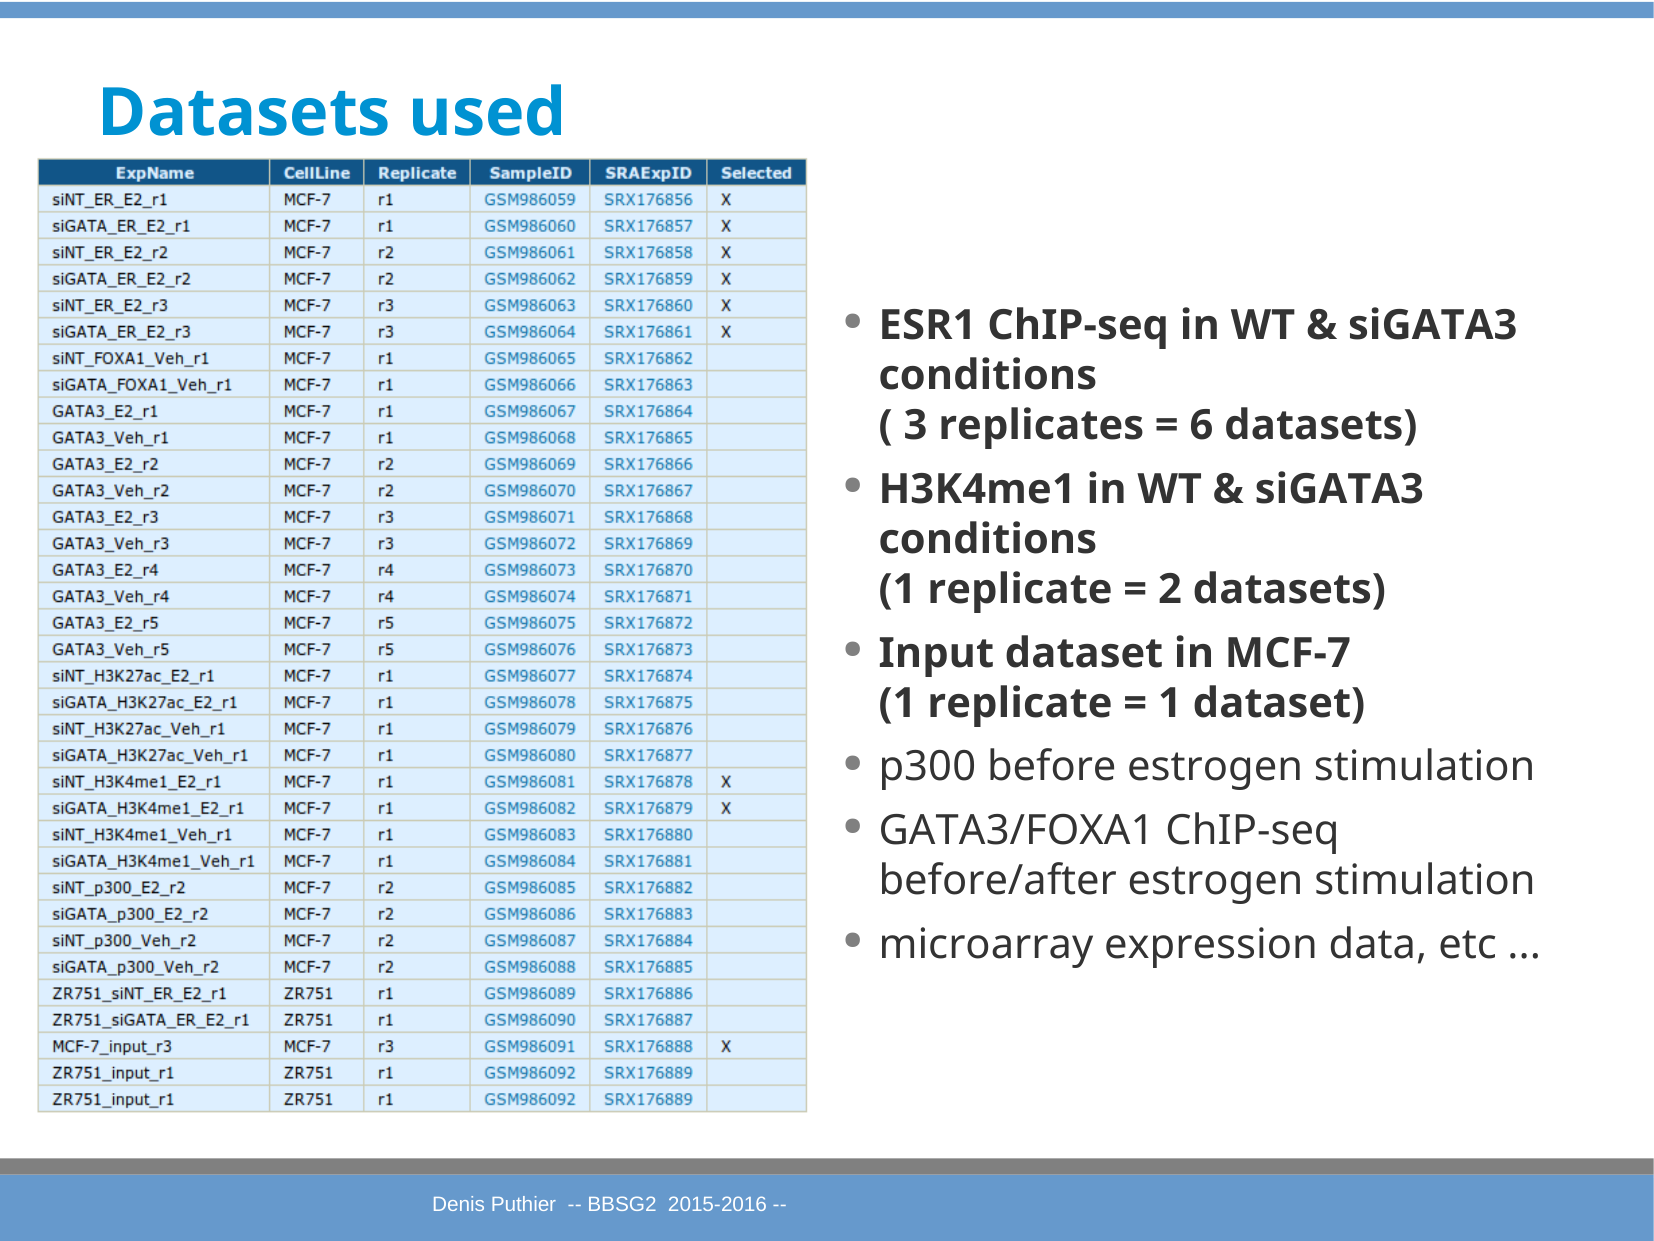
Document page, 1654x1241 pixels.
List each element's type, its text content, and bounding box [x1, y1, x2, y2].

title Datasets used [82, 61, 1571, 168]
list ESR1 ChIP-seq in WT & siGATA3 conditions ( 3 replicates = 6 datasets) H3K4me1 in WT & siGATA3 conditions (1 replicate = 2 datasets) Input dataset in MCF-7 (1 replicate = 1 dataset) p300 before estrogen stimulation GATA3/FOXA1 ChIP-seq before/after estrogen stimulation microarray expression data, etc ... [828, 290, 1595, 1111]
picture [35, 154, 814, 1117]
